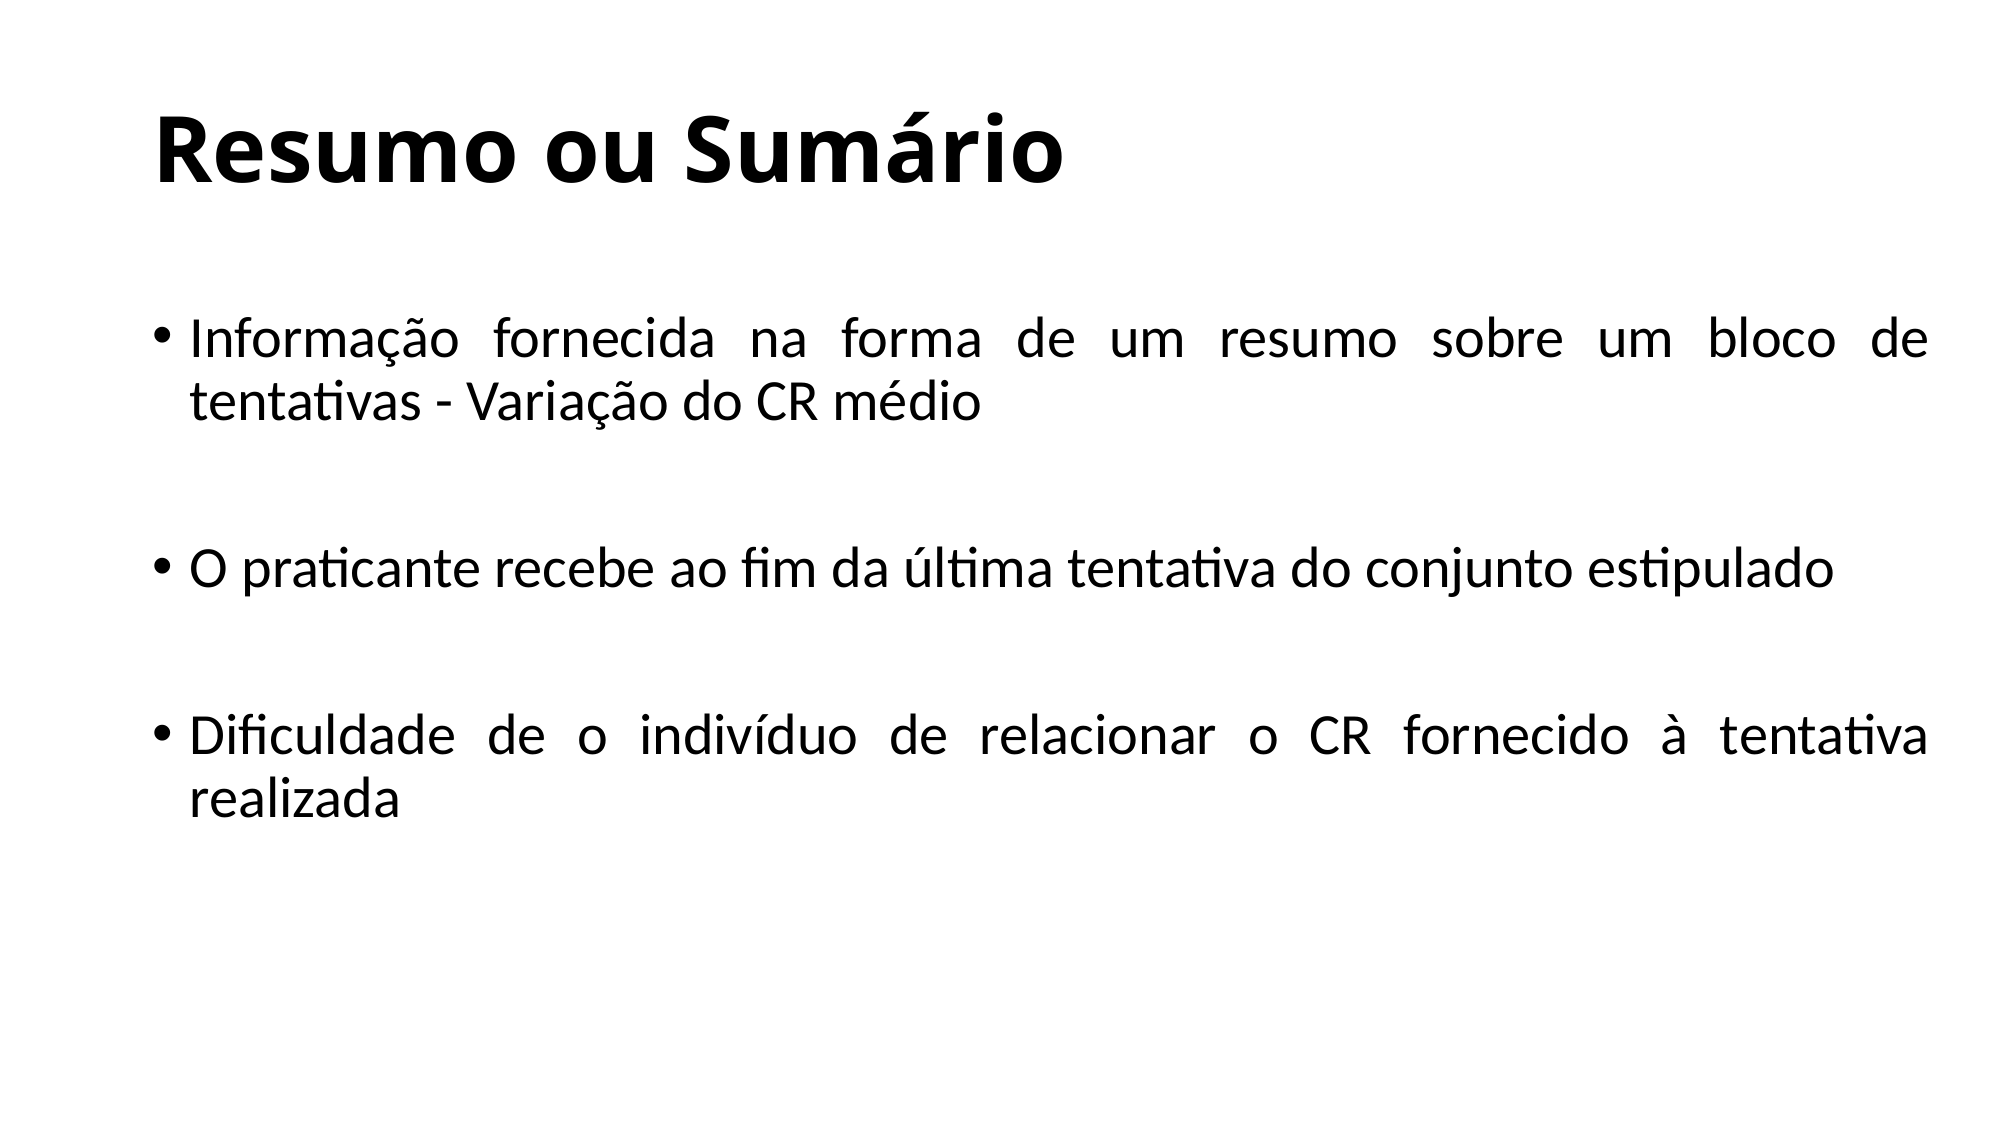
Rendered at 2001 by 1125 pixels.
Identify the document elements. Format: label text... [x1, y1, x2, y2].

list Informação fornecida na forma de um resumo sobre um bloco de tentativas - Variação do CR médio O praticante recebe ao fim da última tentativa do conjunto estipulado Dificuldade de o indivíduo de relacionar o CR fornecido à tentativa realizada [137, 299, 1946, 1014]
title Resumo ou Sumário [137, 43, 1863, 262]
